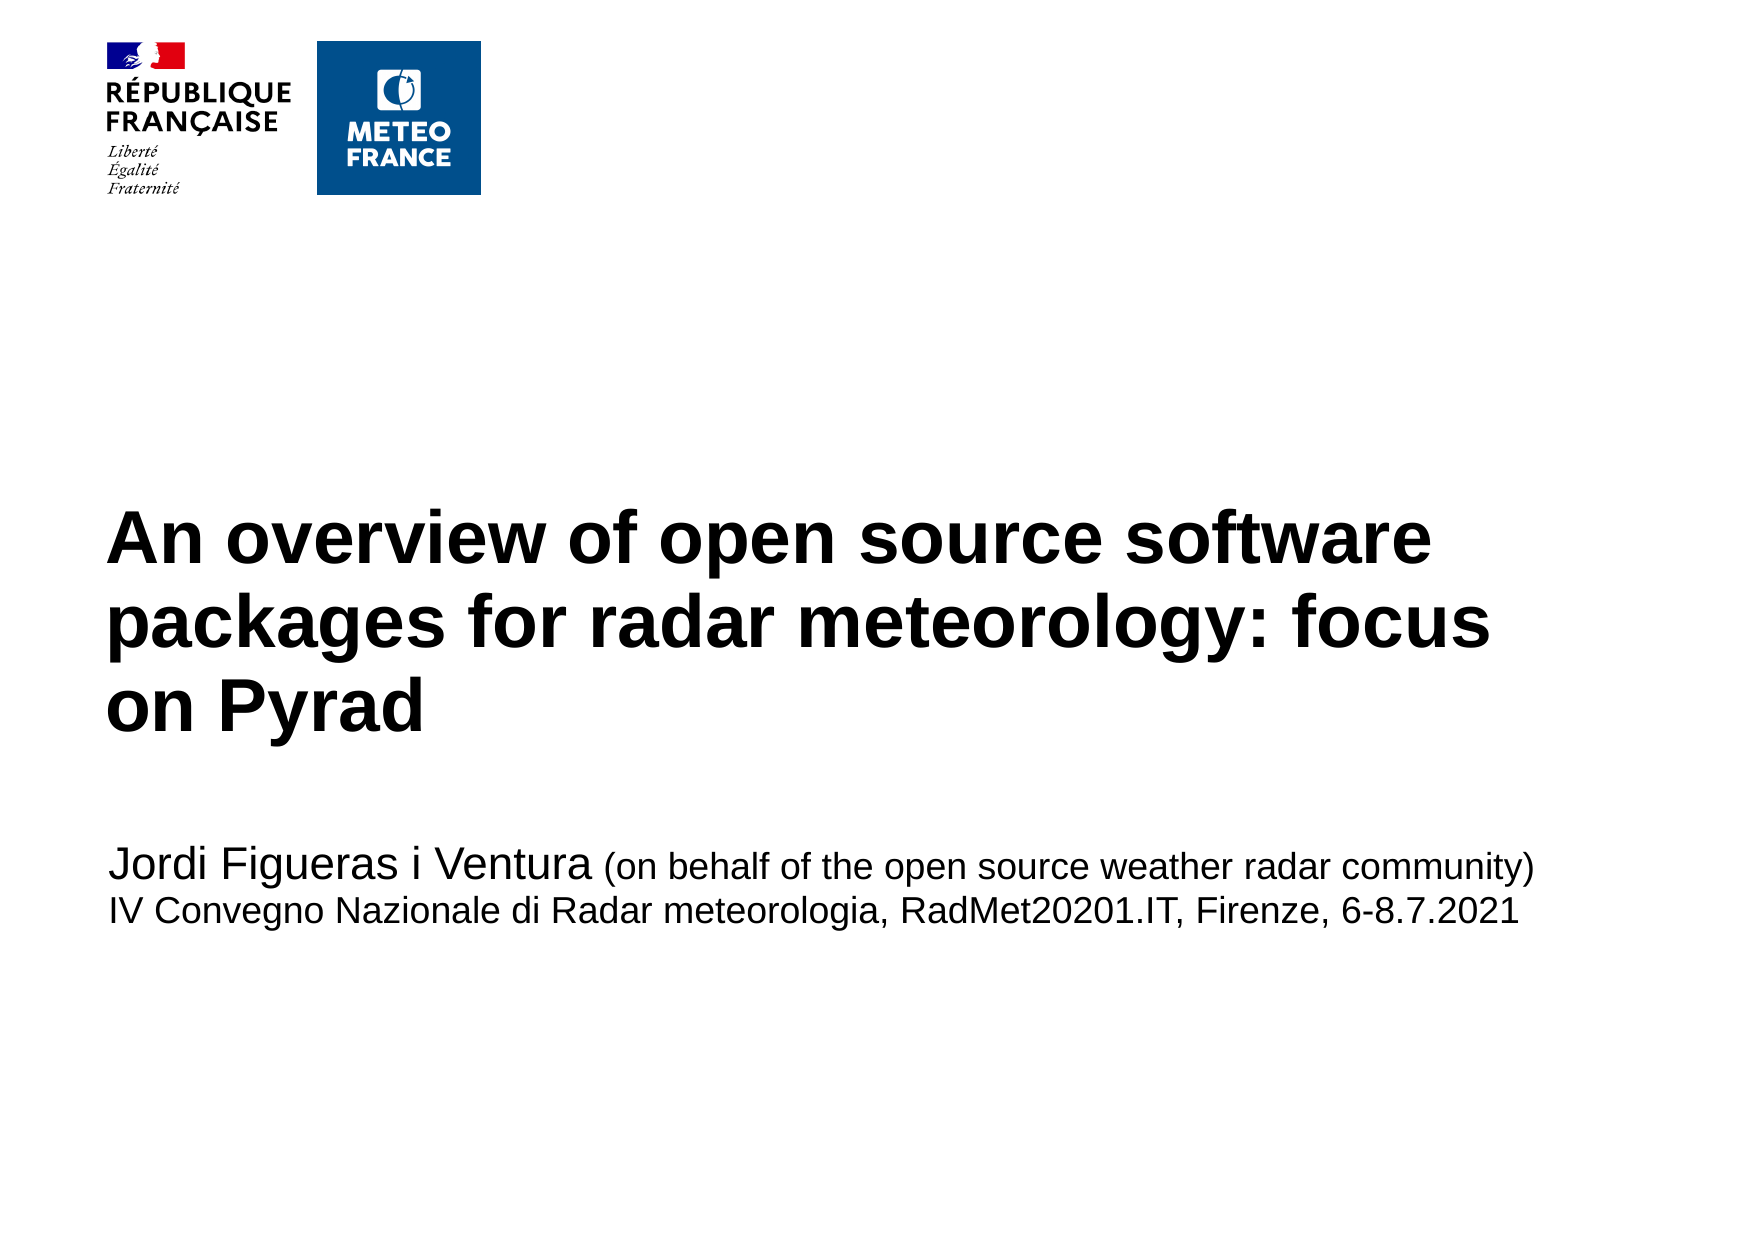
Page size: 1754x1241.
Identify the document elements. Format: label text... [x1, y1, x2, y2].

picture [106, 41, 297, 195]
picture [317, 41, 481, 195]
title An overview of open source software packages for radar meteorology: focus on Pyrad [105, 473, 1594, 770]
title Jordi Figueras i Ventura (on behalf of the open source weather radar community) IV Convegno Nazionale di Radar meteorologia, RadMet20201.IT, Firenze, 6-8.7.2021 [108, 804, 1549, 965]
